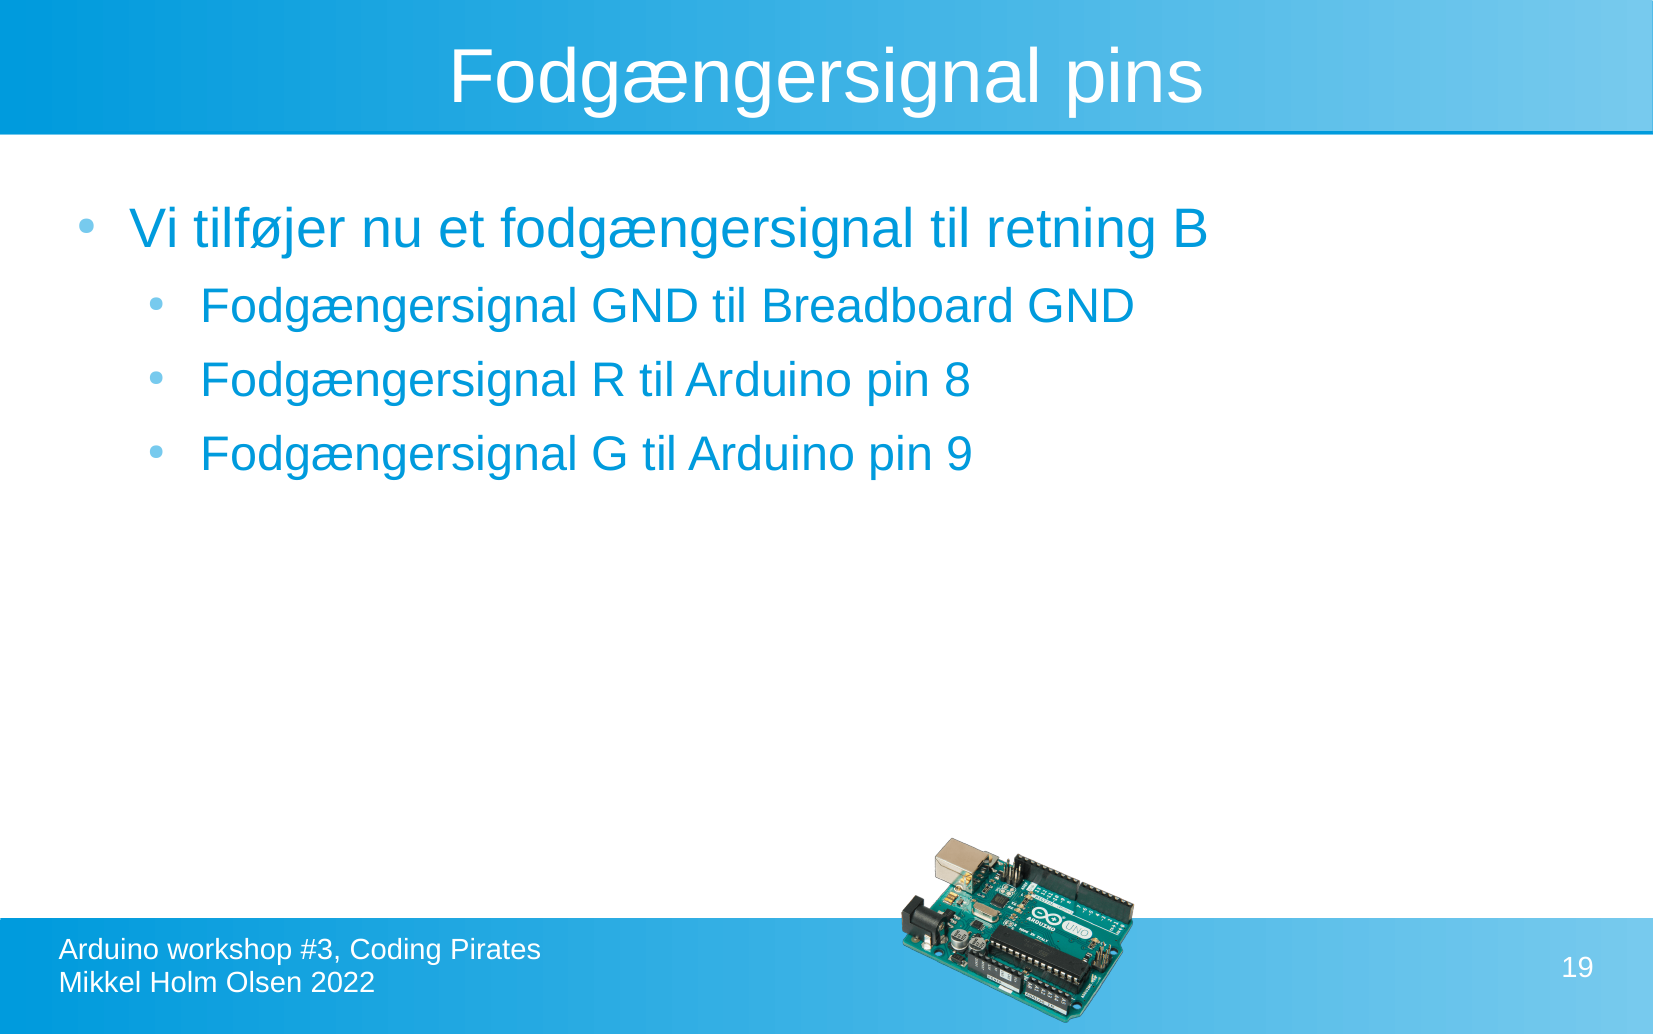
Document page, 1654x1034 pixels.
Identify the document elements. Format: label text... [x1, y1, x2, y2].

title Fodgængersignal pins [58, 32, 1594, 120]
picture [900, 854, 1138, 1024]
list Vi tilføjer nu et fodgængersignal til retning B Fodgængersignal GND til Breadboard GND Fodgængersignal R til Arduino pin 8 Fodgængersignal G til Arduino pin 9 [58, 196, 1594, 854]
